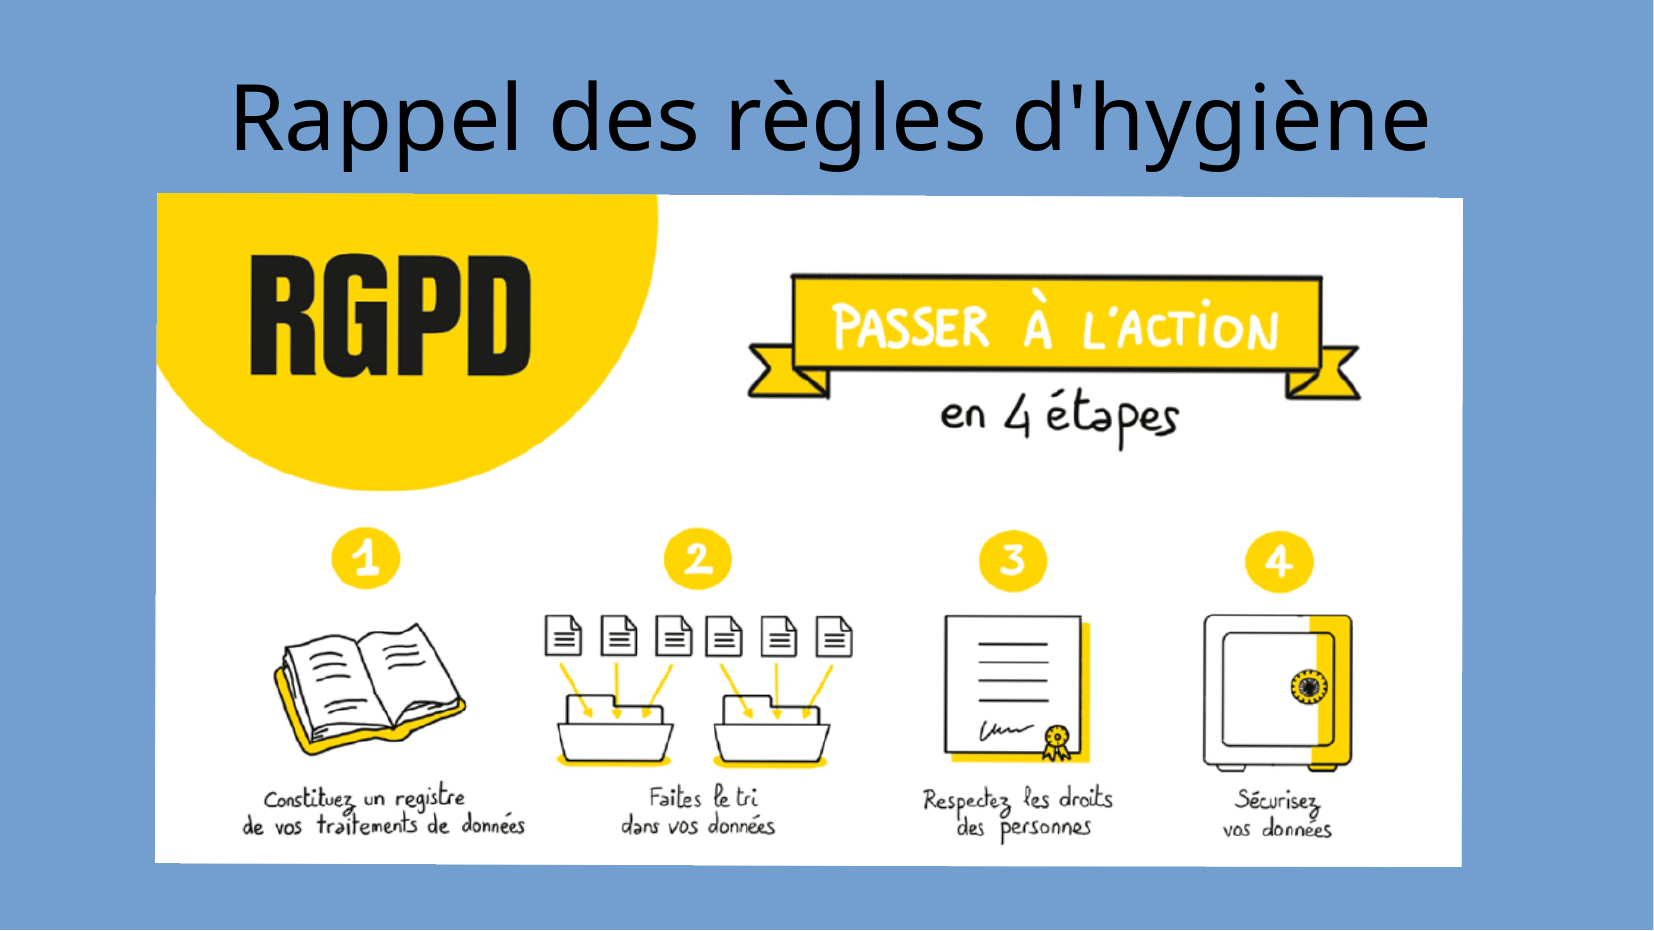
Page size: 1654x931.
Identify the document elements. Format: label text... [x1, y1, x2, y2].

picture [154, 192, 1463, 867]
title Rappel des règles d'hygiène [86, 37, 1576, 193]
